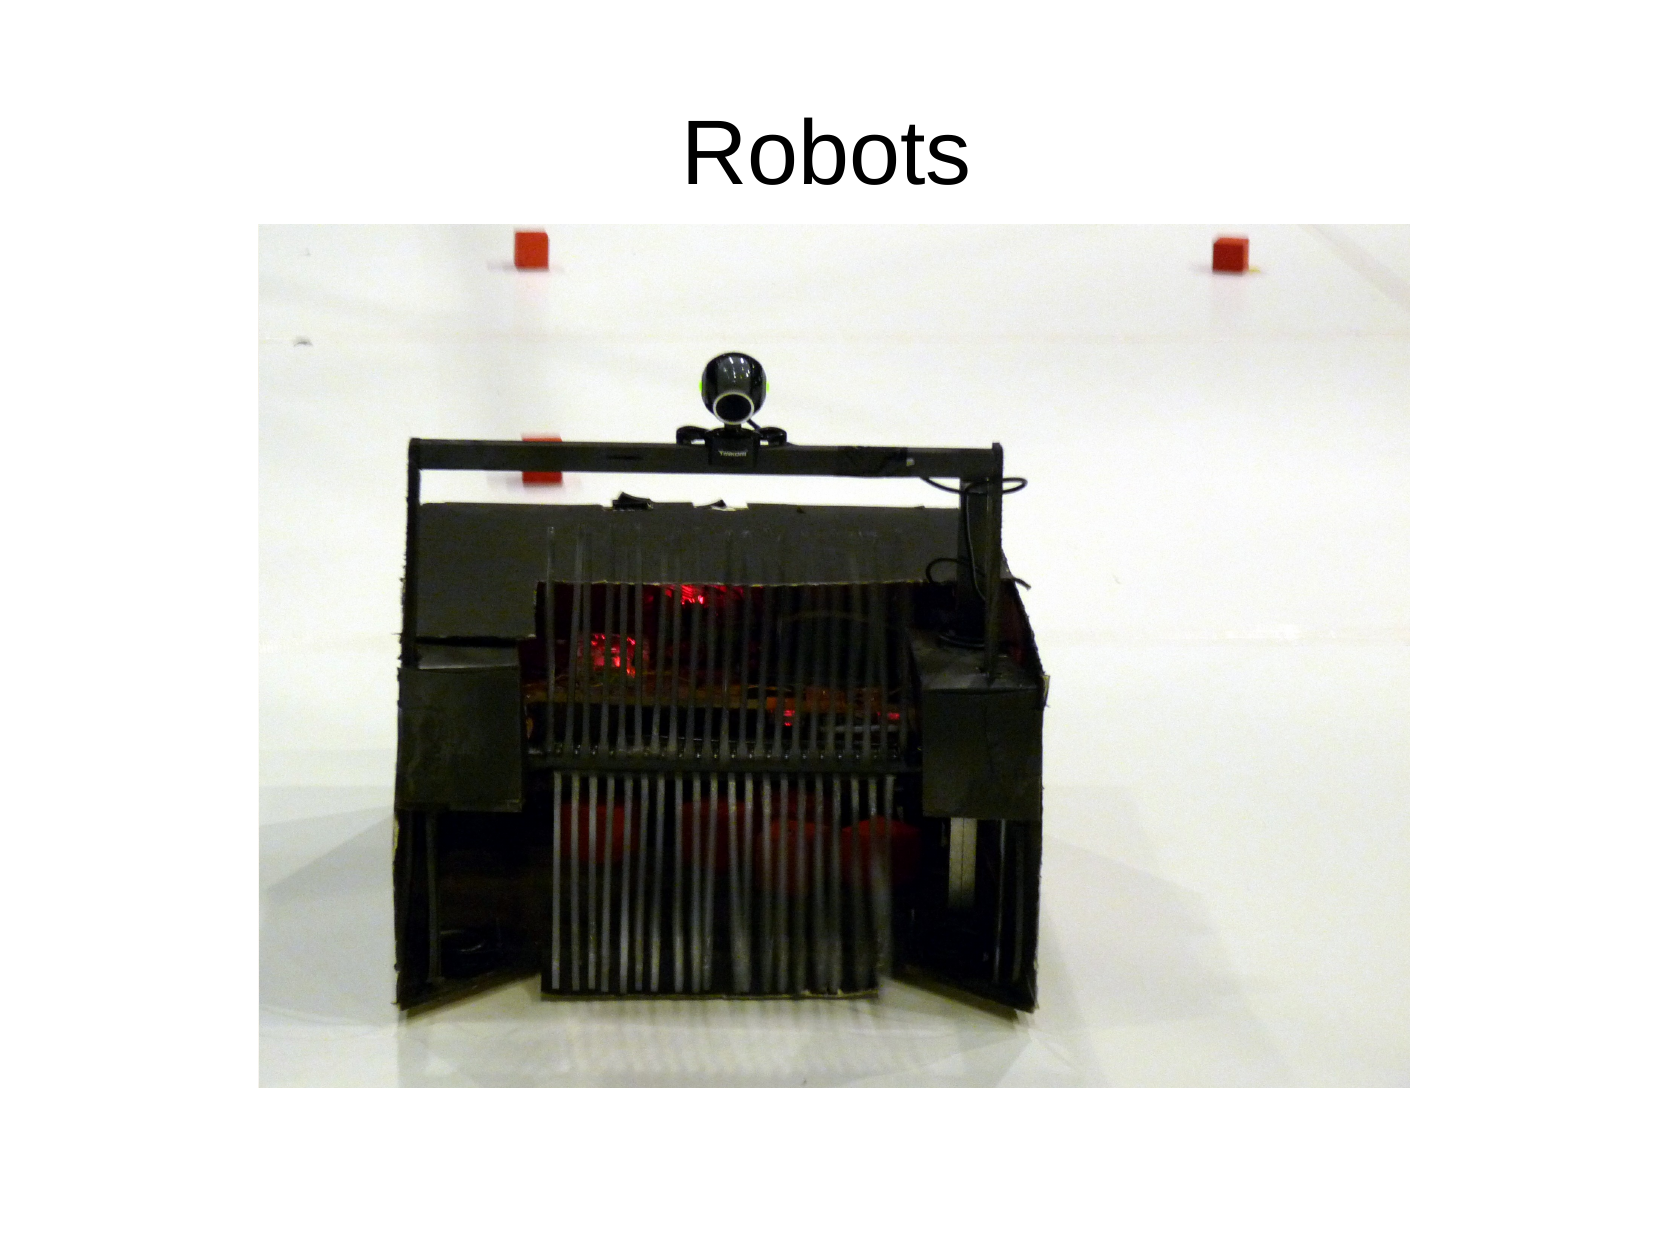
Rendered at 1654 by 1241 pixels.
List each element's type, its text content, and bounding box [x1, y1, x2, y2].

picture [258, 224, 1410, 1088]
title Robots [82, 56, 1571, 250]
